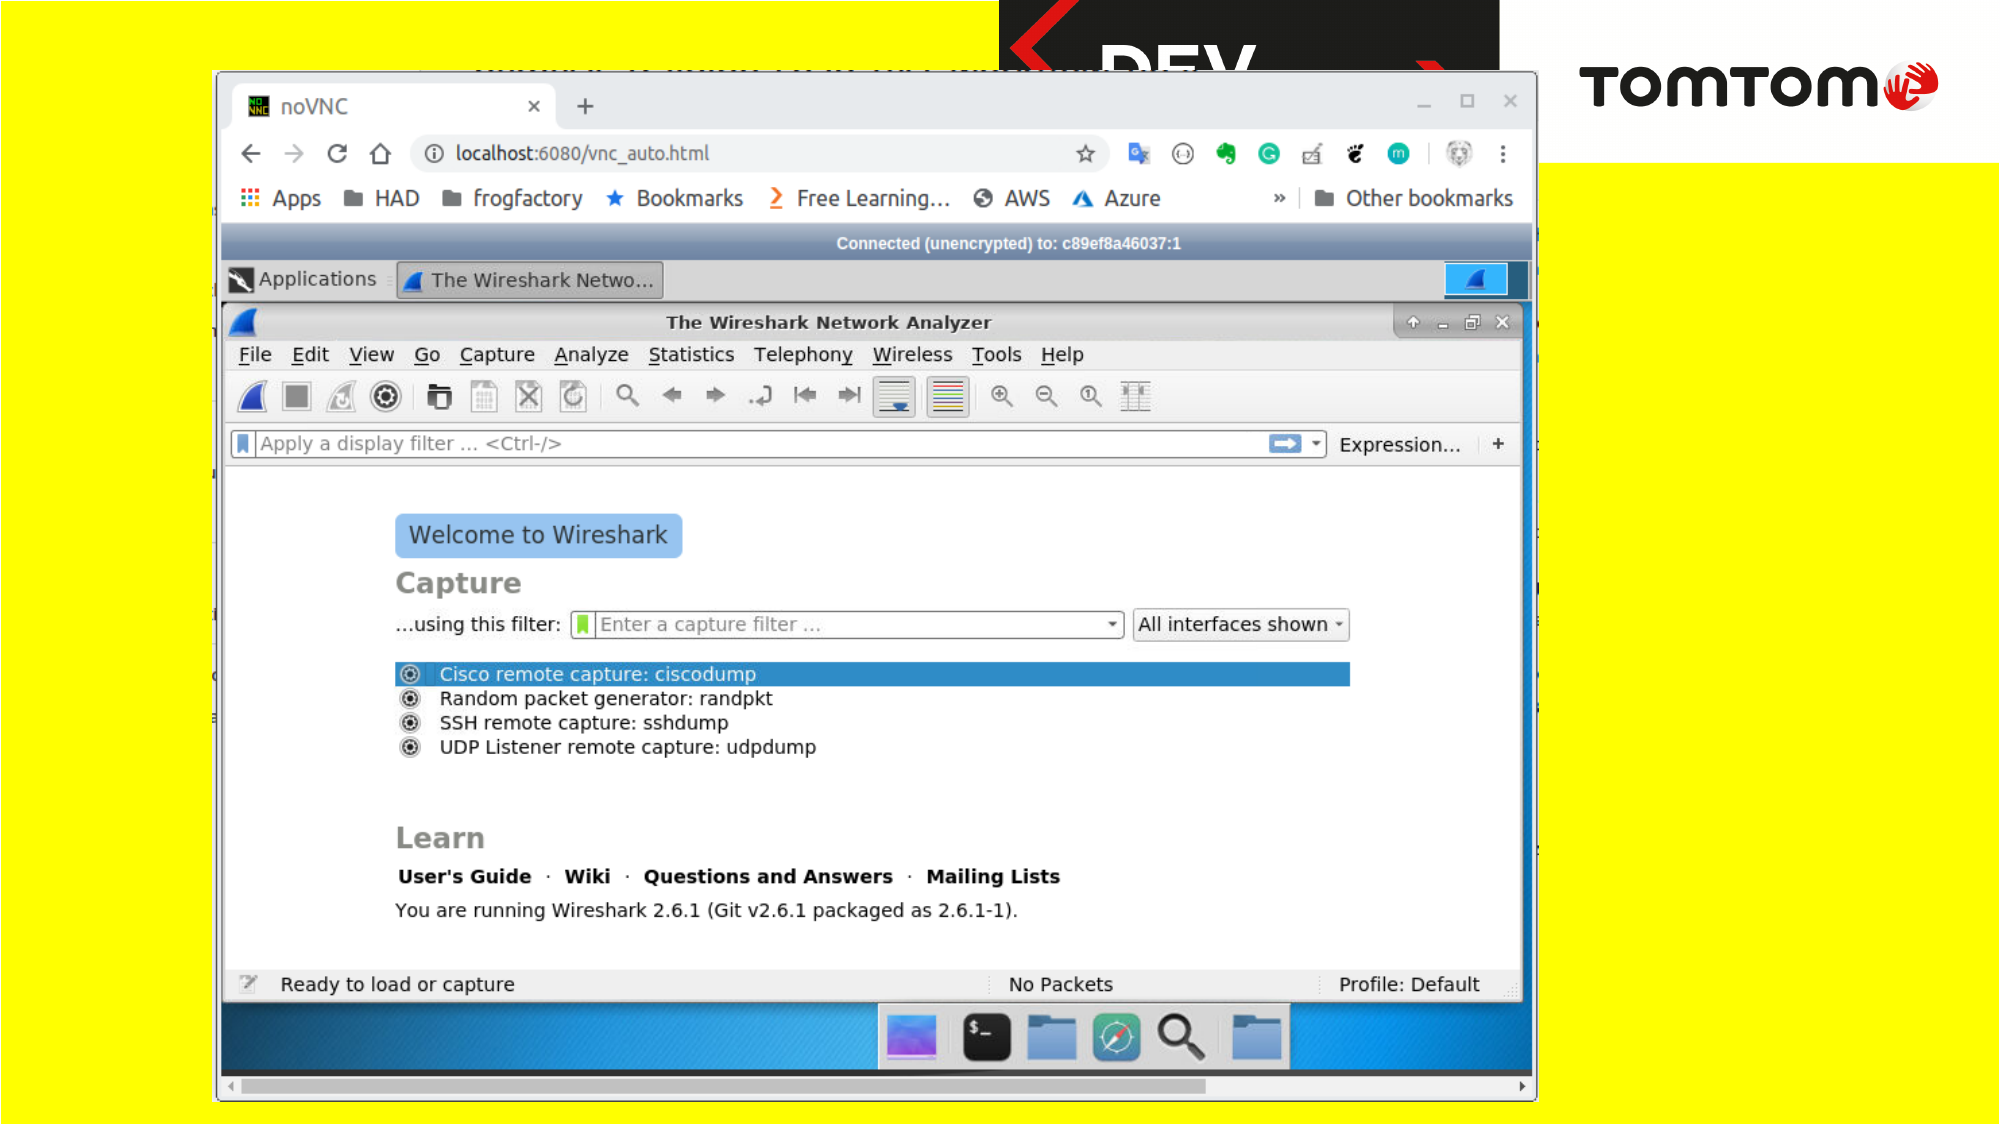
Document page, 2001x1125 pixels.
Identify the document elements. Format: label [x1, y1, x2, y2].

text_box [0, 0, 2000, 1125]
picture [212, 0, 2000, 1102]
